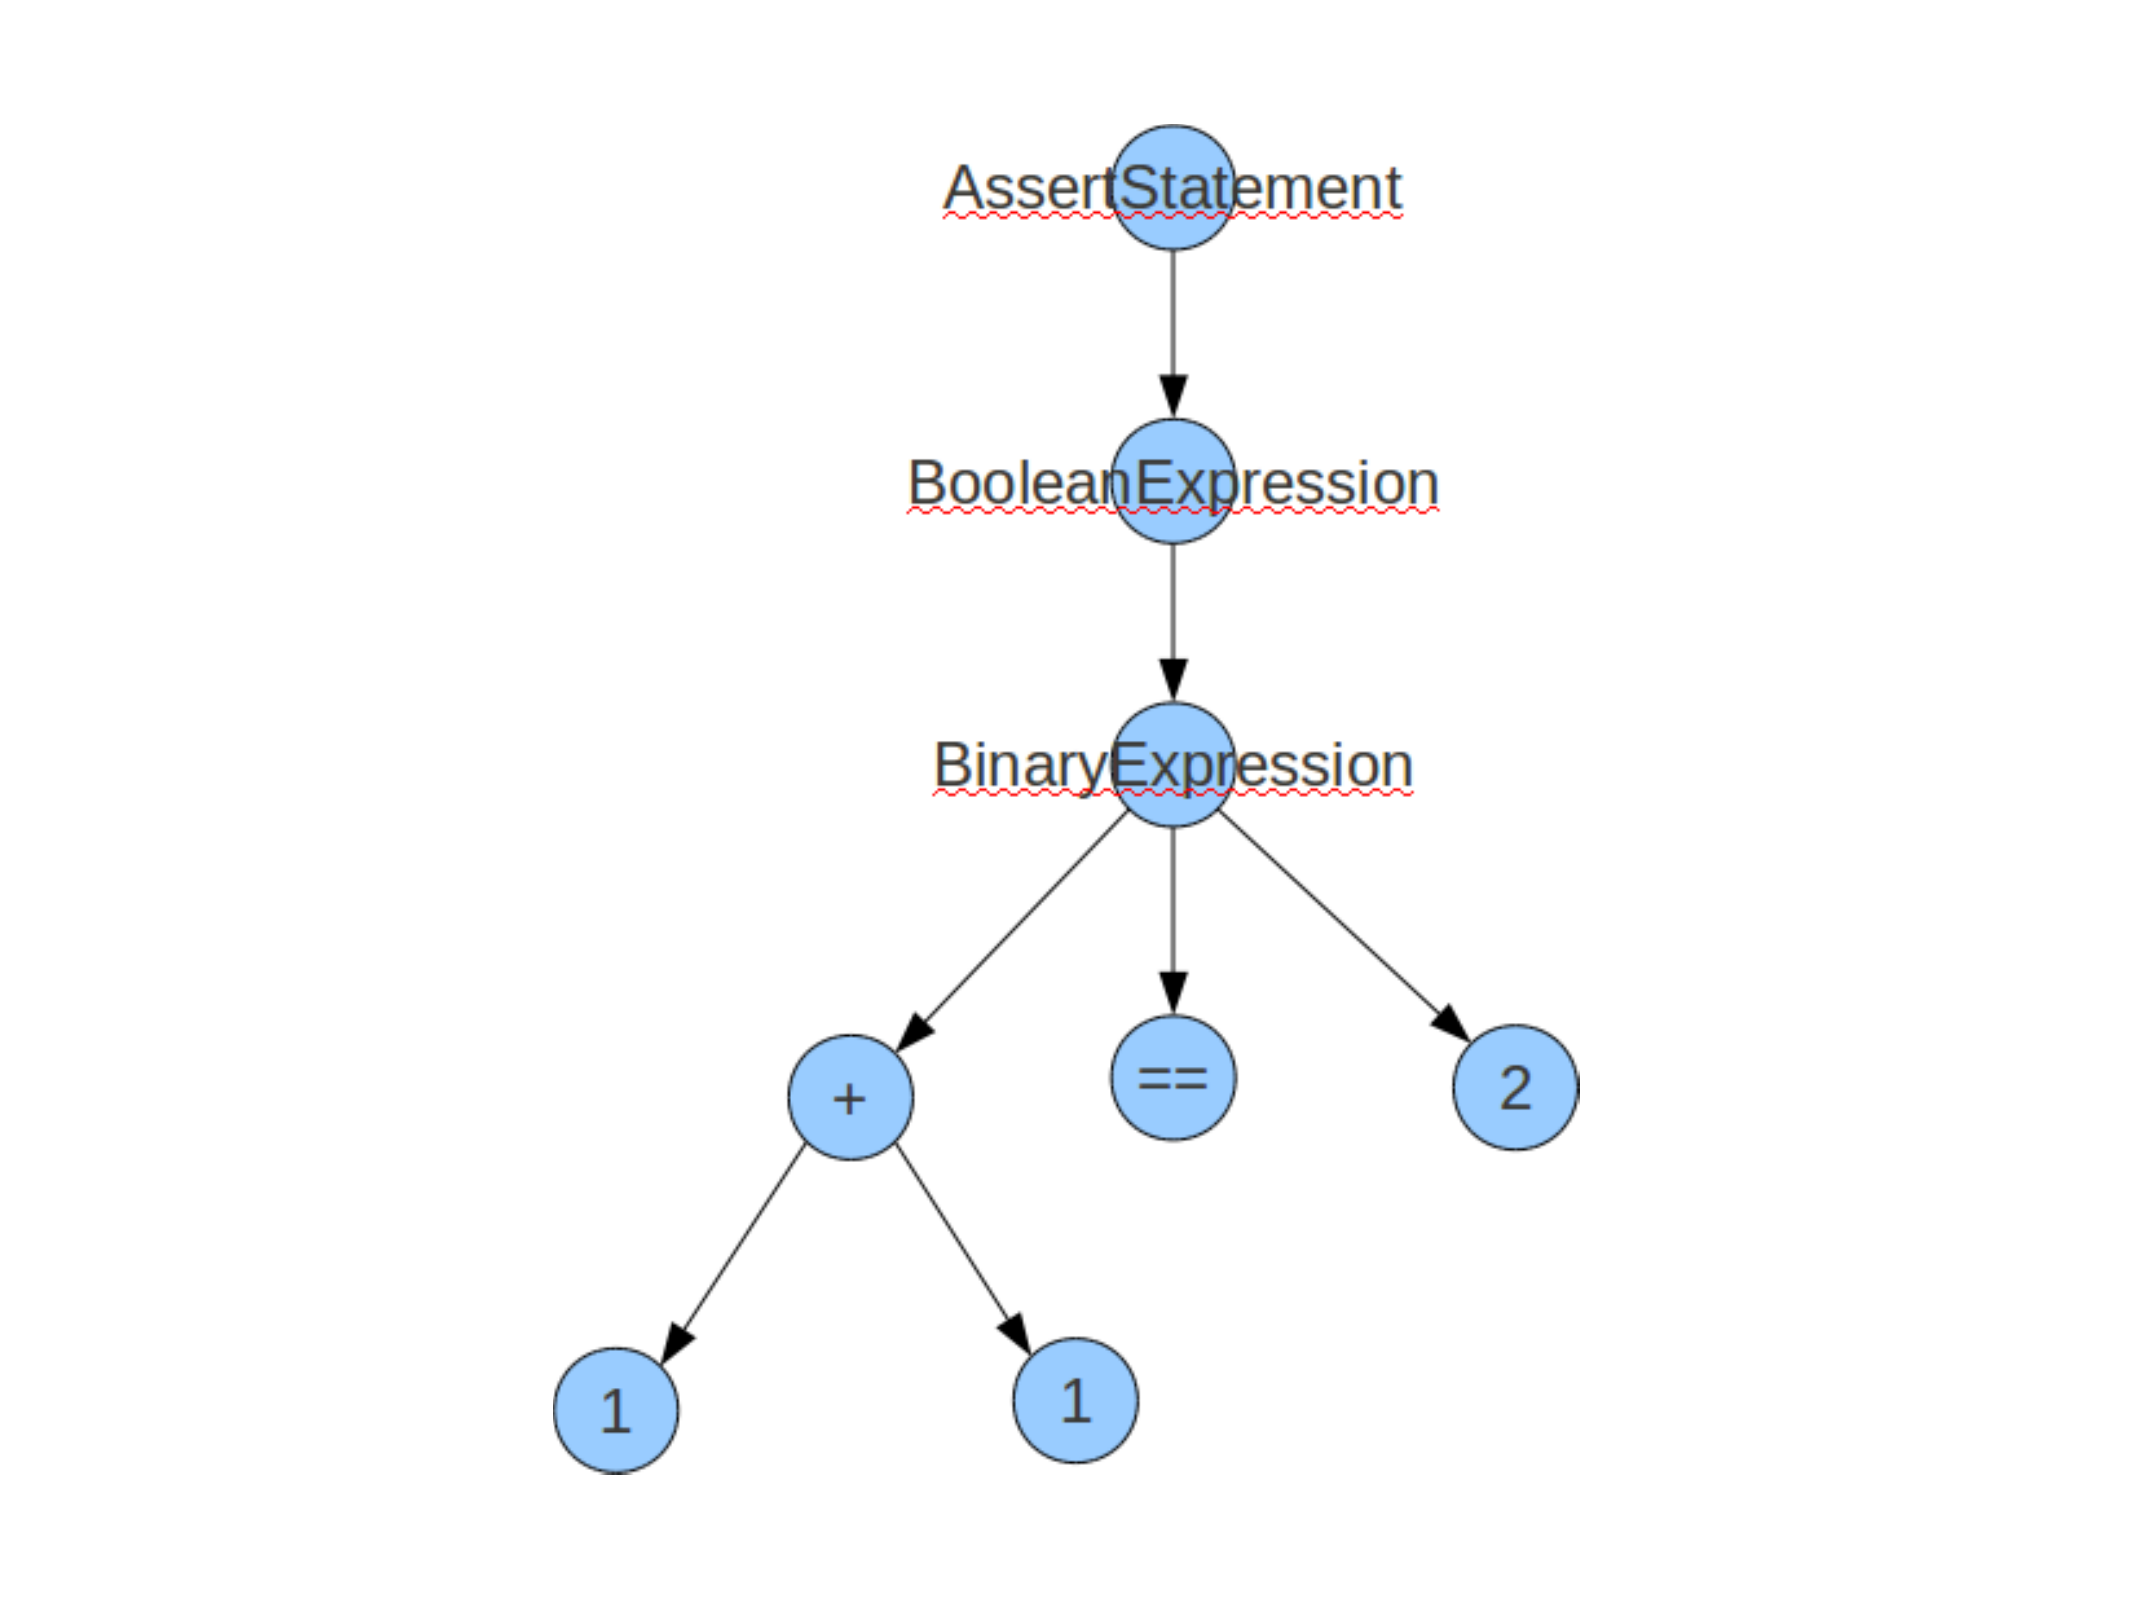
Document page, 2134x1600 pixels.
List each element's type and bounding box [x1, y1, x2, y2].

picture [553, 124, 1580, 1475]
